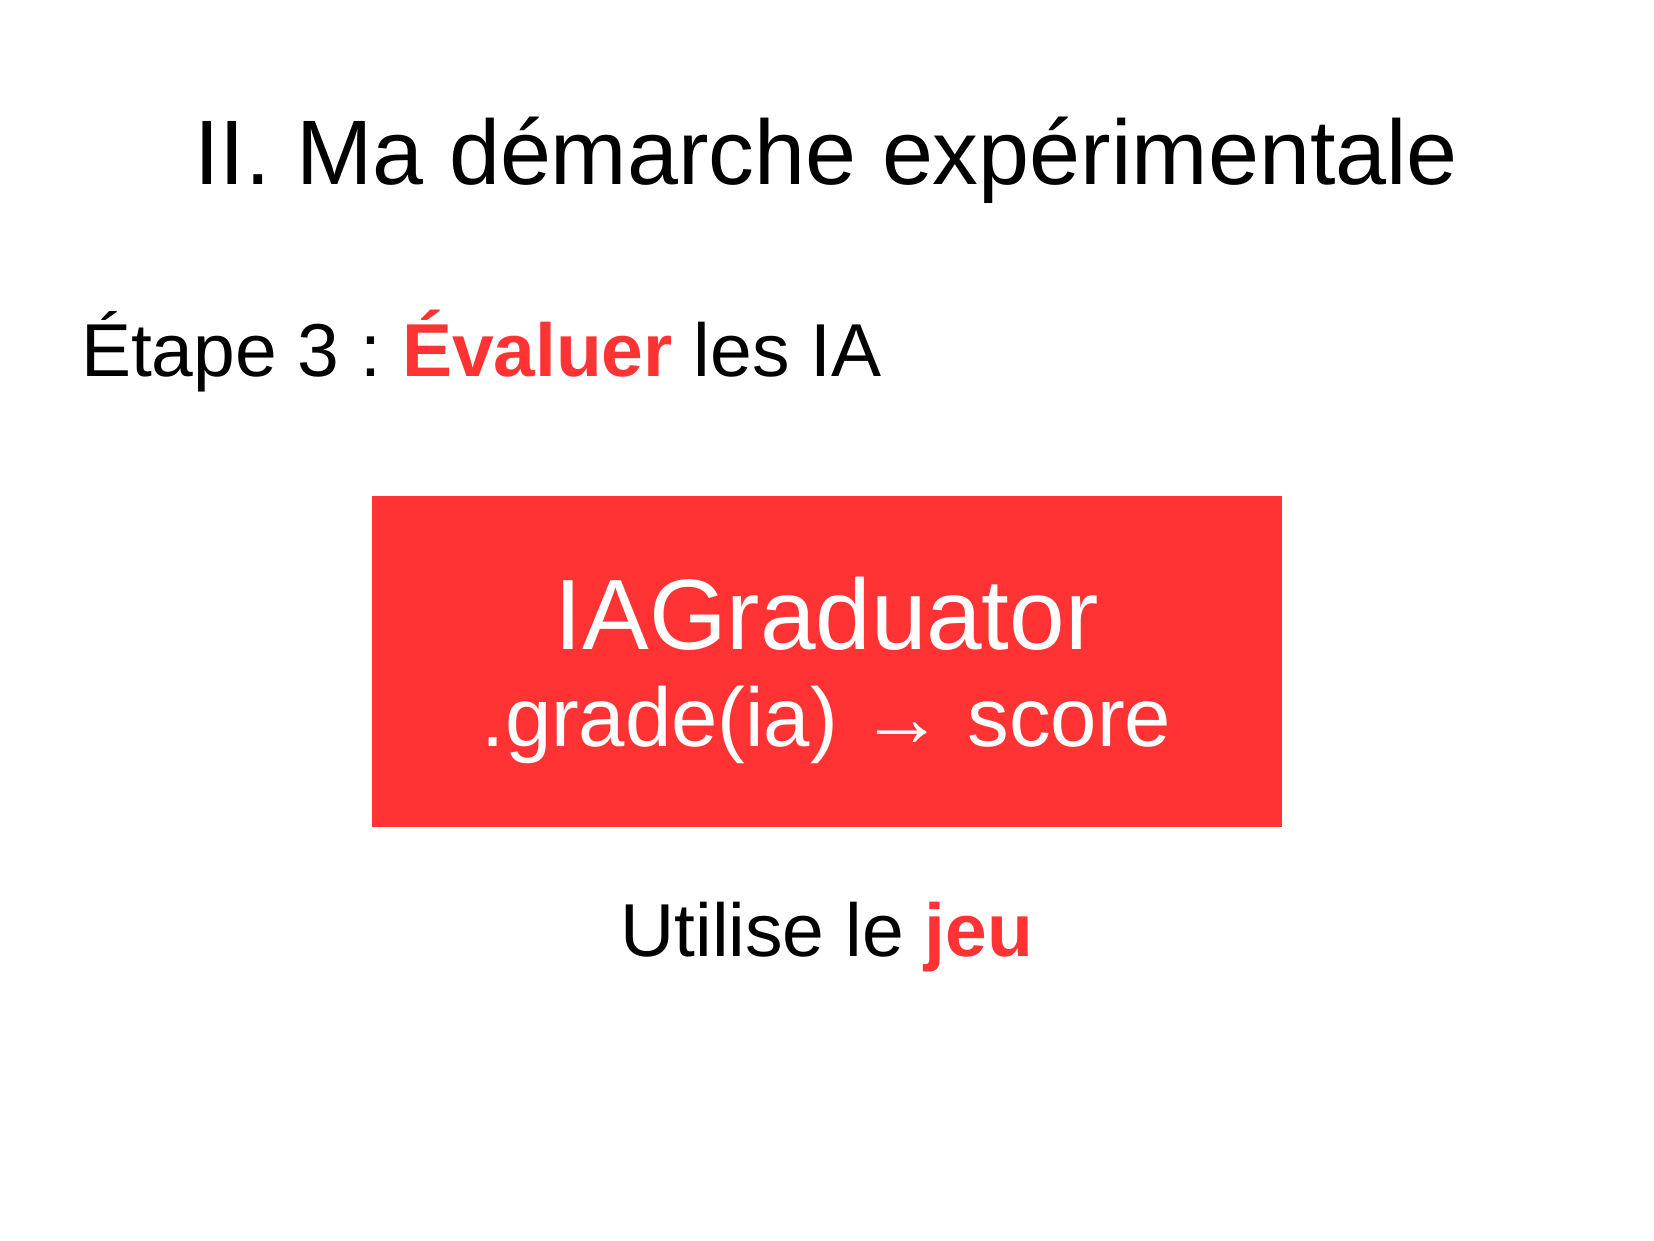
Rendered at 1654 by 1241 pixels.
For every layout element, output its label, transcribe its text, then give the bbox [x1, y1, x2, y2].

text_box IAGraduator .grade(ia) → score [372, 496, 1282, 827]
title II. Ma démarche expérimentale [82, 49, 1571, 257]
text_box Étape 3 : Évaluer les IA [66, 301, 897, 400]
text_box Utilise le jeu [605, 881, 1048, 981]
